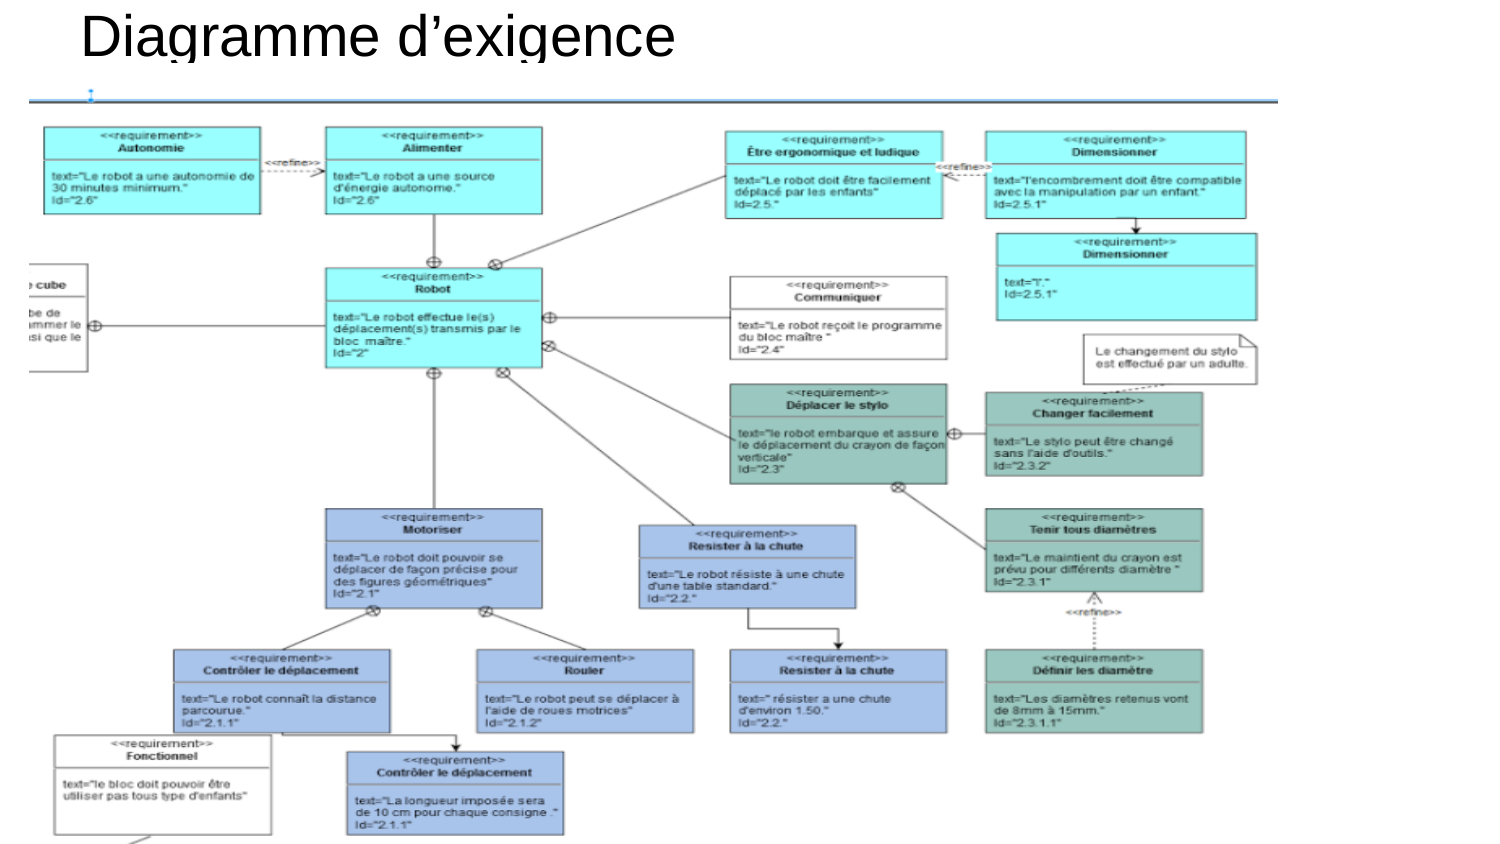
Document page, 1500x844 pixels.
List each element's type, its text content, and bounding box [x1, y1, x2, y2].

picture [29, 63, 1278, 844]
title Diagramme d’exigence [65, 0, 1463, 78]
